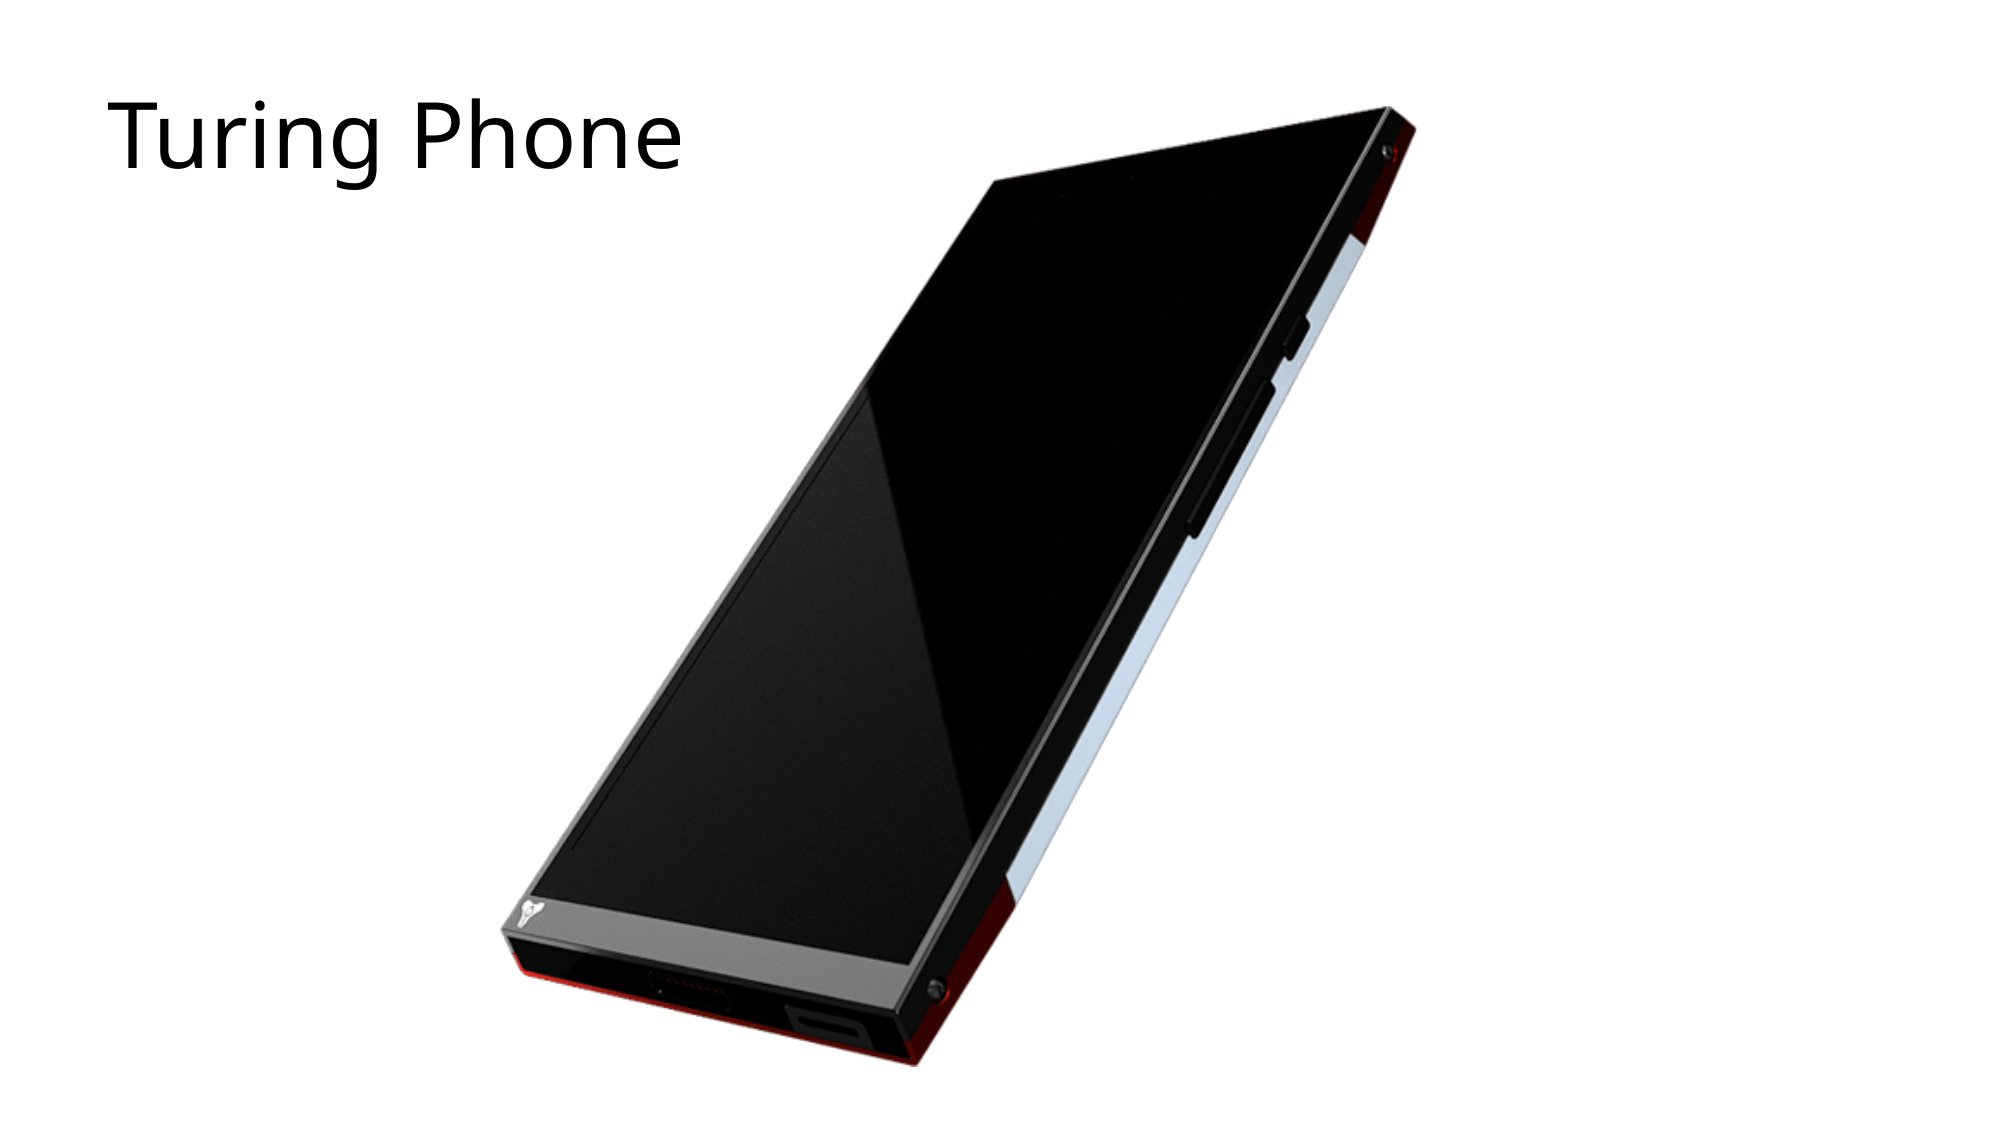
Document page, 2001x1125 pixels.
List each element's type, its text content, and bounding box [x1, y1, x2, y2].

title Turing Phone [99, 15, 1900, 263]
picture [477, 263, 1444, 1067]
